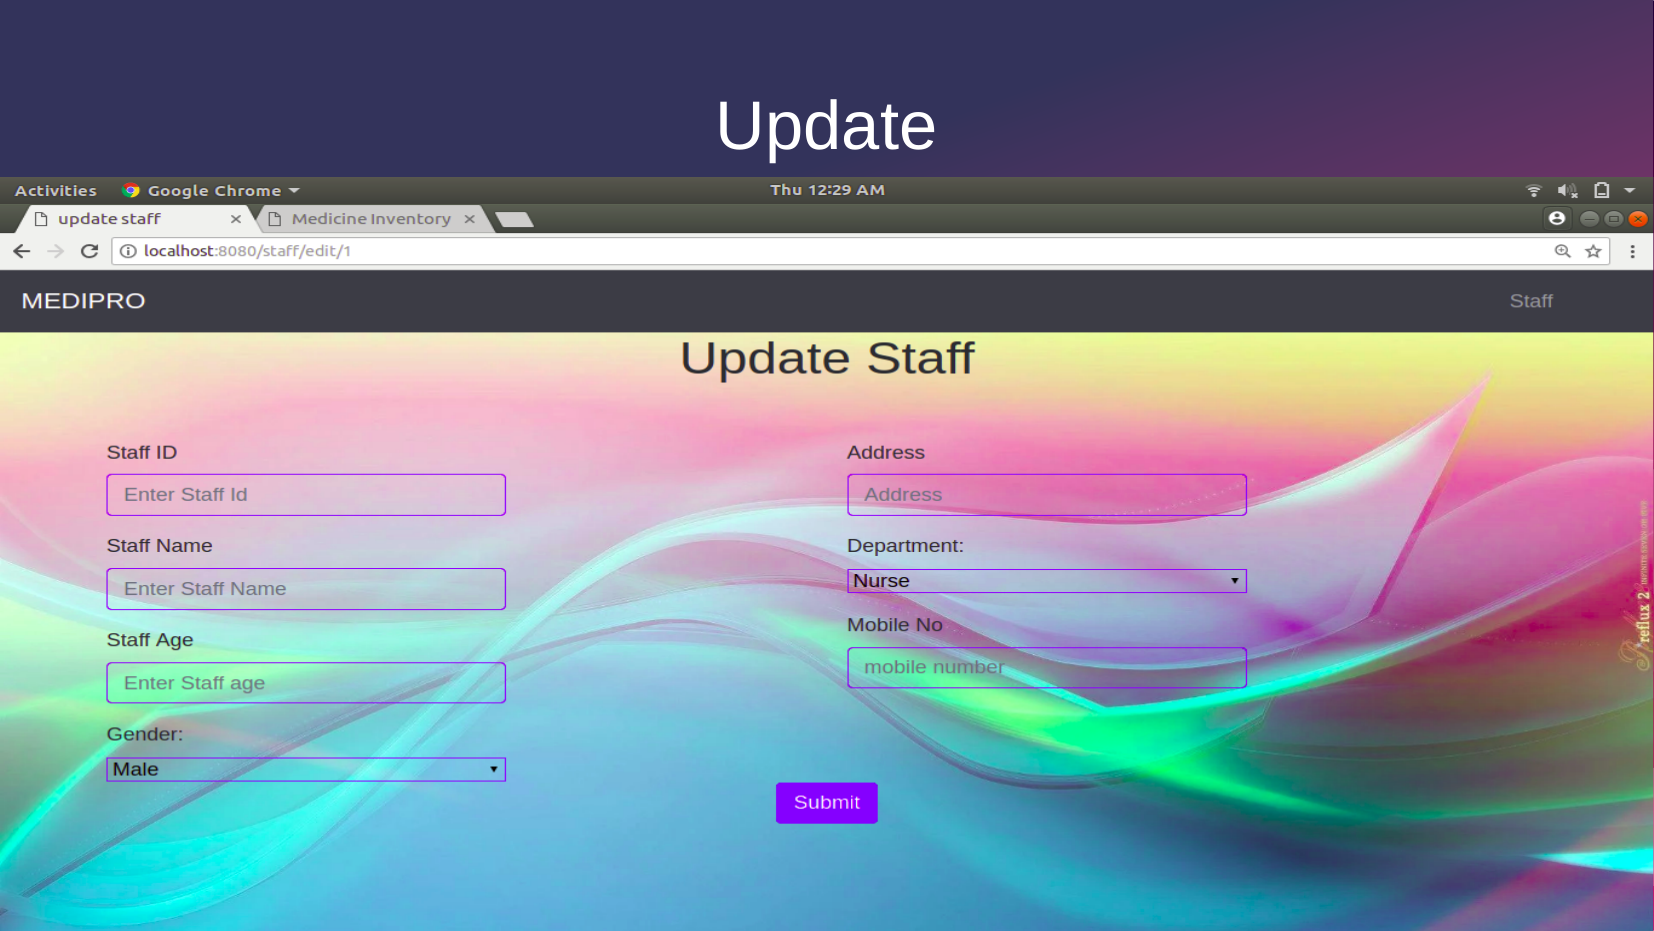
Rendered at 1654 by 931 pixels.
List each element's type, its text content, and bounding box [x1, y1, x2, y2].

title Update [88, 44, 1565, 177]
picture [0, 177, 1654, 931]
